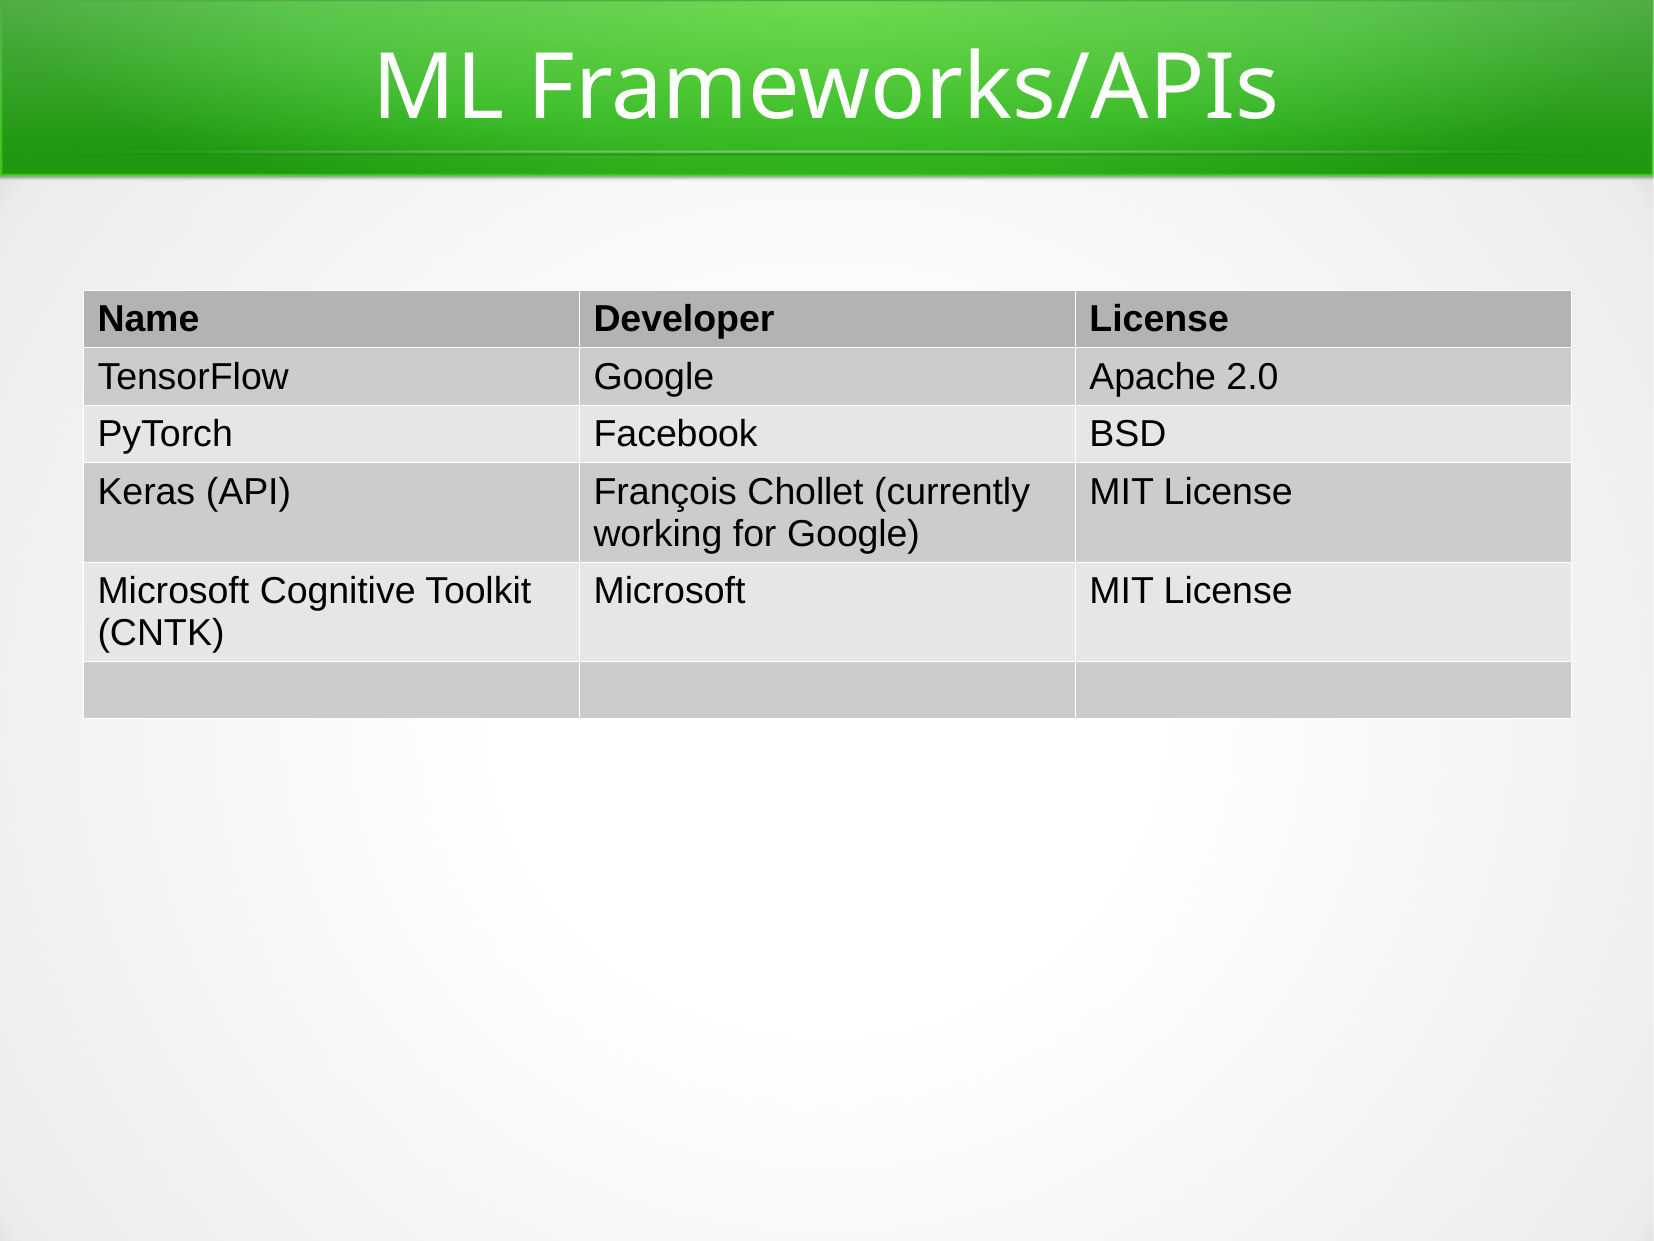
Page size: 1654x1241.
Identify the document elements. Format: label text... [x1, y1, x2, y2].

table_cell Microsoft [580, 563, 1075, 661]
table_cell TensorFlow [84, 348, 579, 405]
table_cell MIT License [1076, 563, 1571, 661]
title ML Frameworks/APIs [82, 11, 1571, 154]
table_header Developer [580, 291, 1075, 347]
table_cell Apache 2.0 [1076, 348, 1571, 405]
table_cell BSD [1076, 406, 1571, 462]
table_cell Google [580, 348, 1075, 405]
table_cell [580, 662, 1075, 718]
table_cell François Chollet (currently working for Google) [580, 463, 1075, 562]
table_header License [1076, 291, 1571, 347]
table_cell MIT License [1076, 463, 1571, 562]
table_cell [84, 662, 579, 718]
table_cell Facebook [580, 406, 1075, 462]
table_cell Keras (API) [84, 463, 579, 562]
table_cell [1076, 662, 1571, 718]
table_cell Microsoft Cognitive Toolkit (CNTK) [84, 563, 579, 661]
table_header Name [84, 291, 579, 347]
table_cell PyTorch [84, 406, 579, 462]
picture [0, 0, 1654, 1241]
